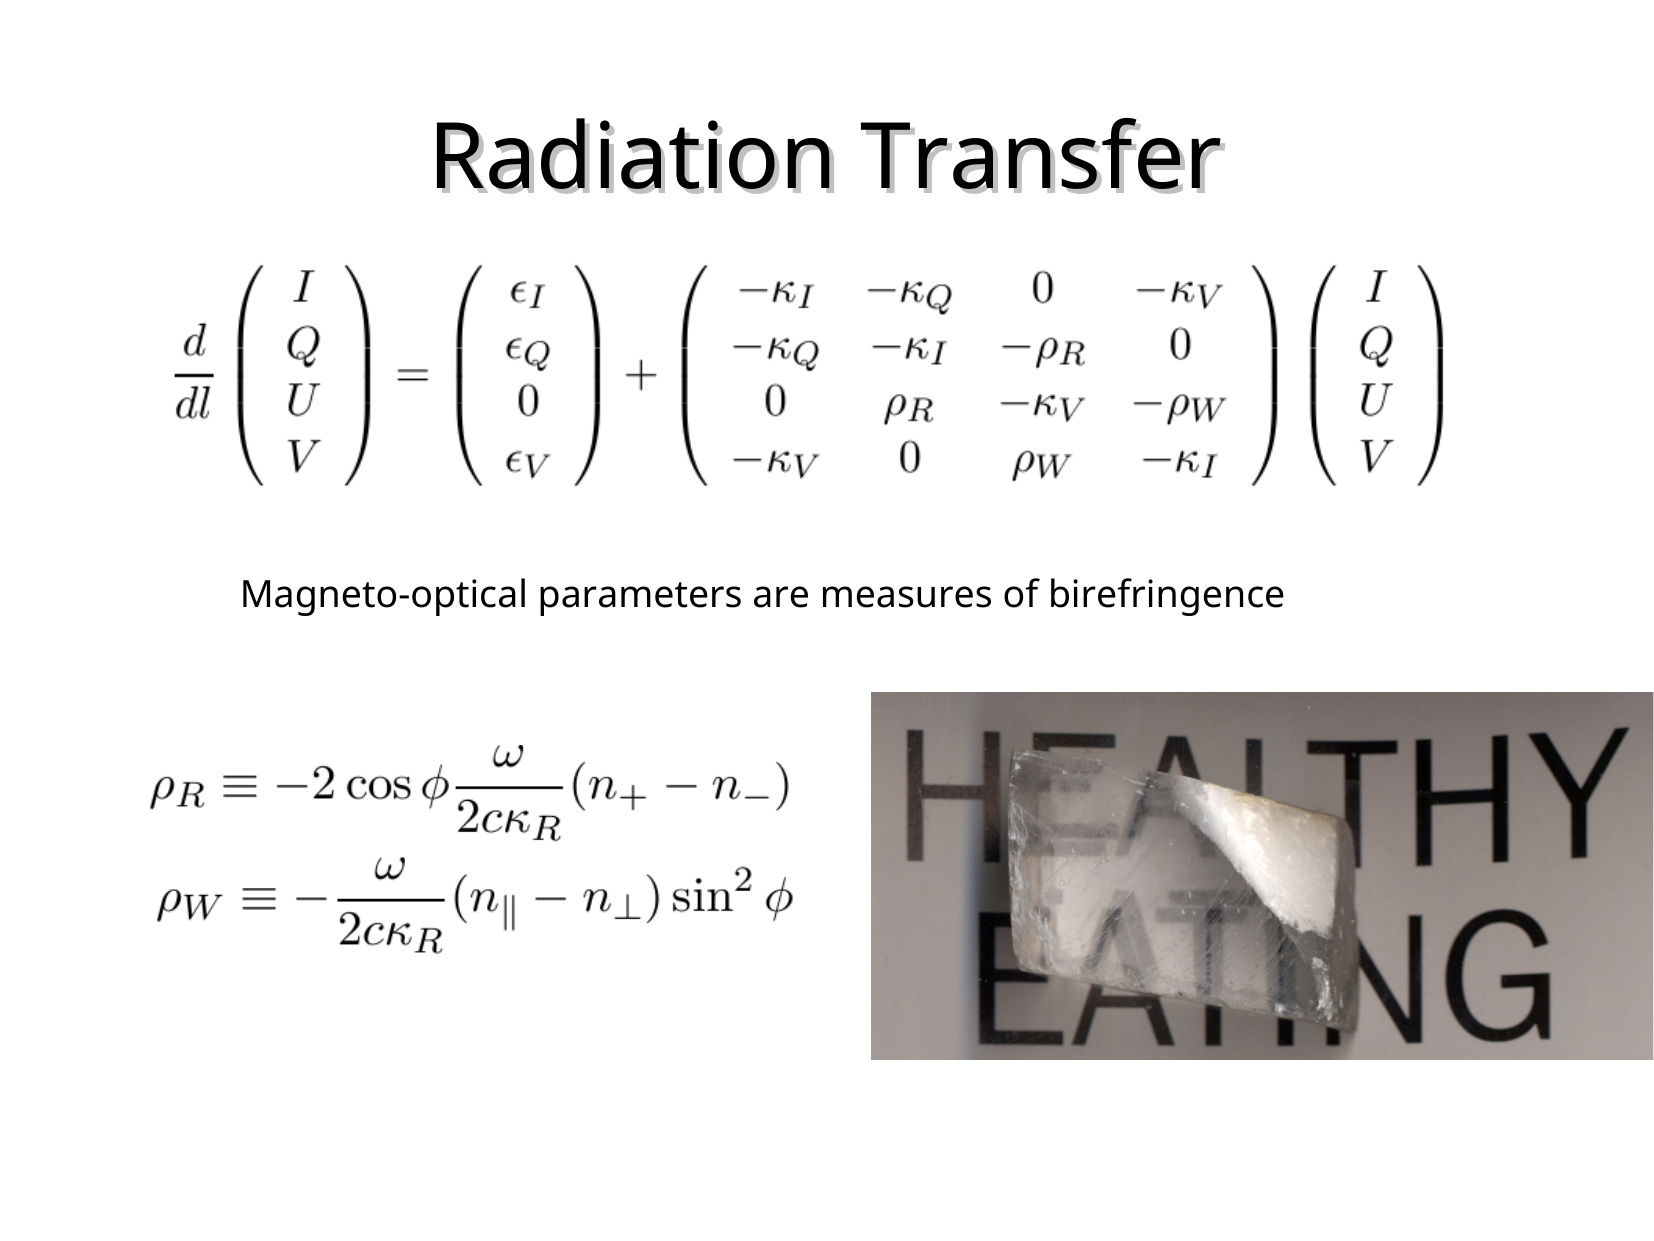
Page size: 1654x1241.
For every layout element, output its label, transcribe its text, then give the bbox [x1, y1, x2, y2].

picture [112, 745, 863, 962]
picture [153, 236, 1476, 514]
text_box Magneto-optical parameters are measures of birefringence [225, 562, 1406, 623]
title Radiation Transfer [82, 49, 1571, 257]
picture [871, 692, 1654, 1060]
